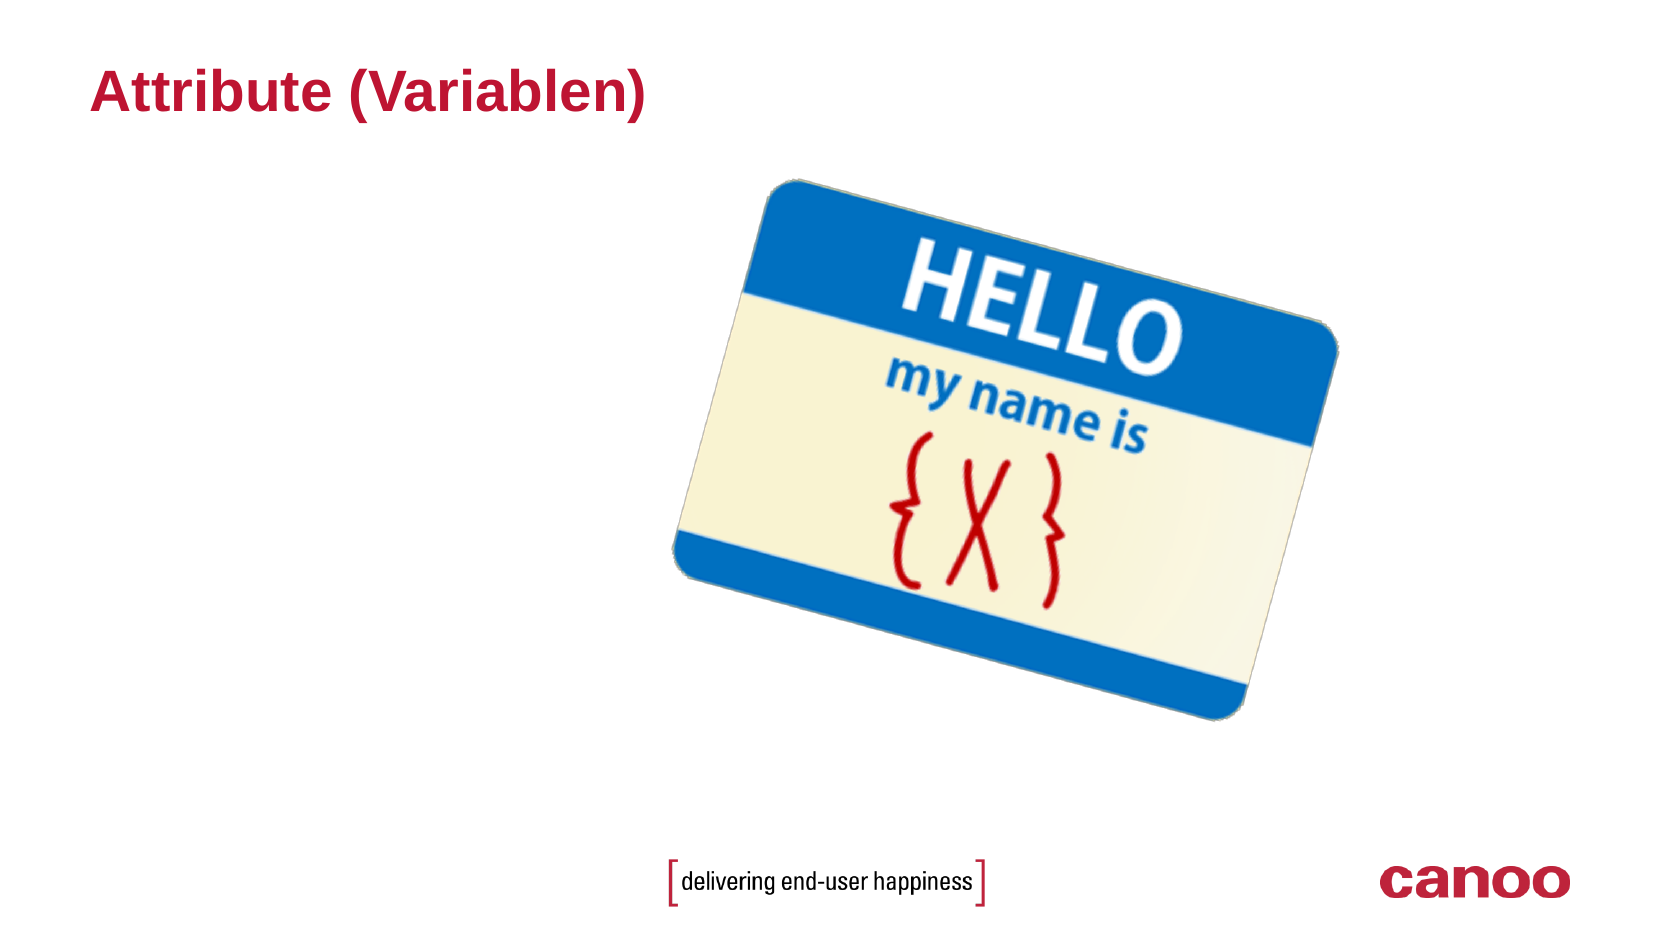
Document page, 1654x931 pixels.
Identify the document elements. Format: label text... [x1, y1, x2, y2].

title Attribute (Variablen) [75, 45, 1591, 136]
picture [615, 120, 1393, 785]
picture [1380, 866, 1570, 898]
picture [662, 855, 991, 910]
